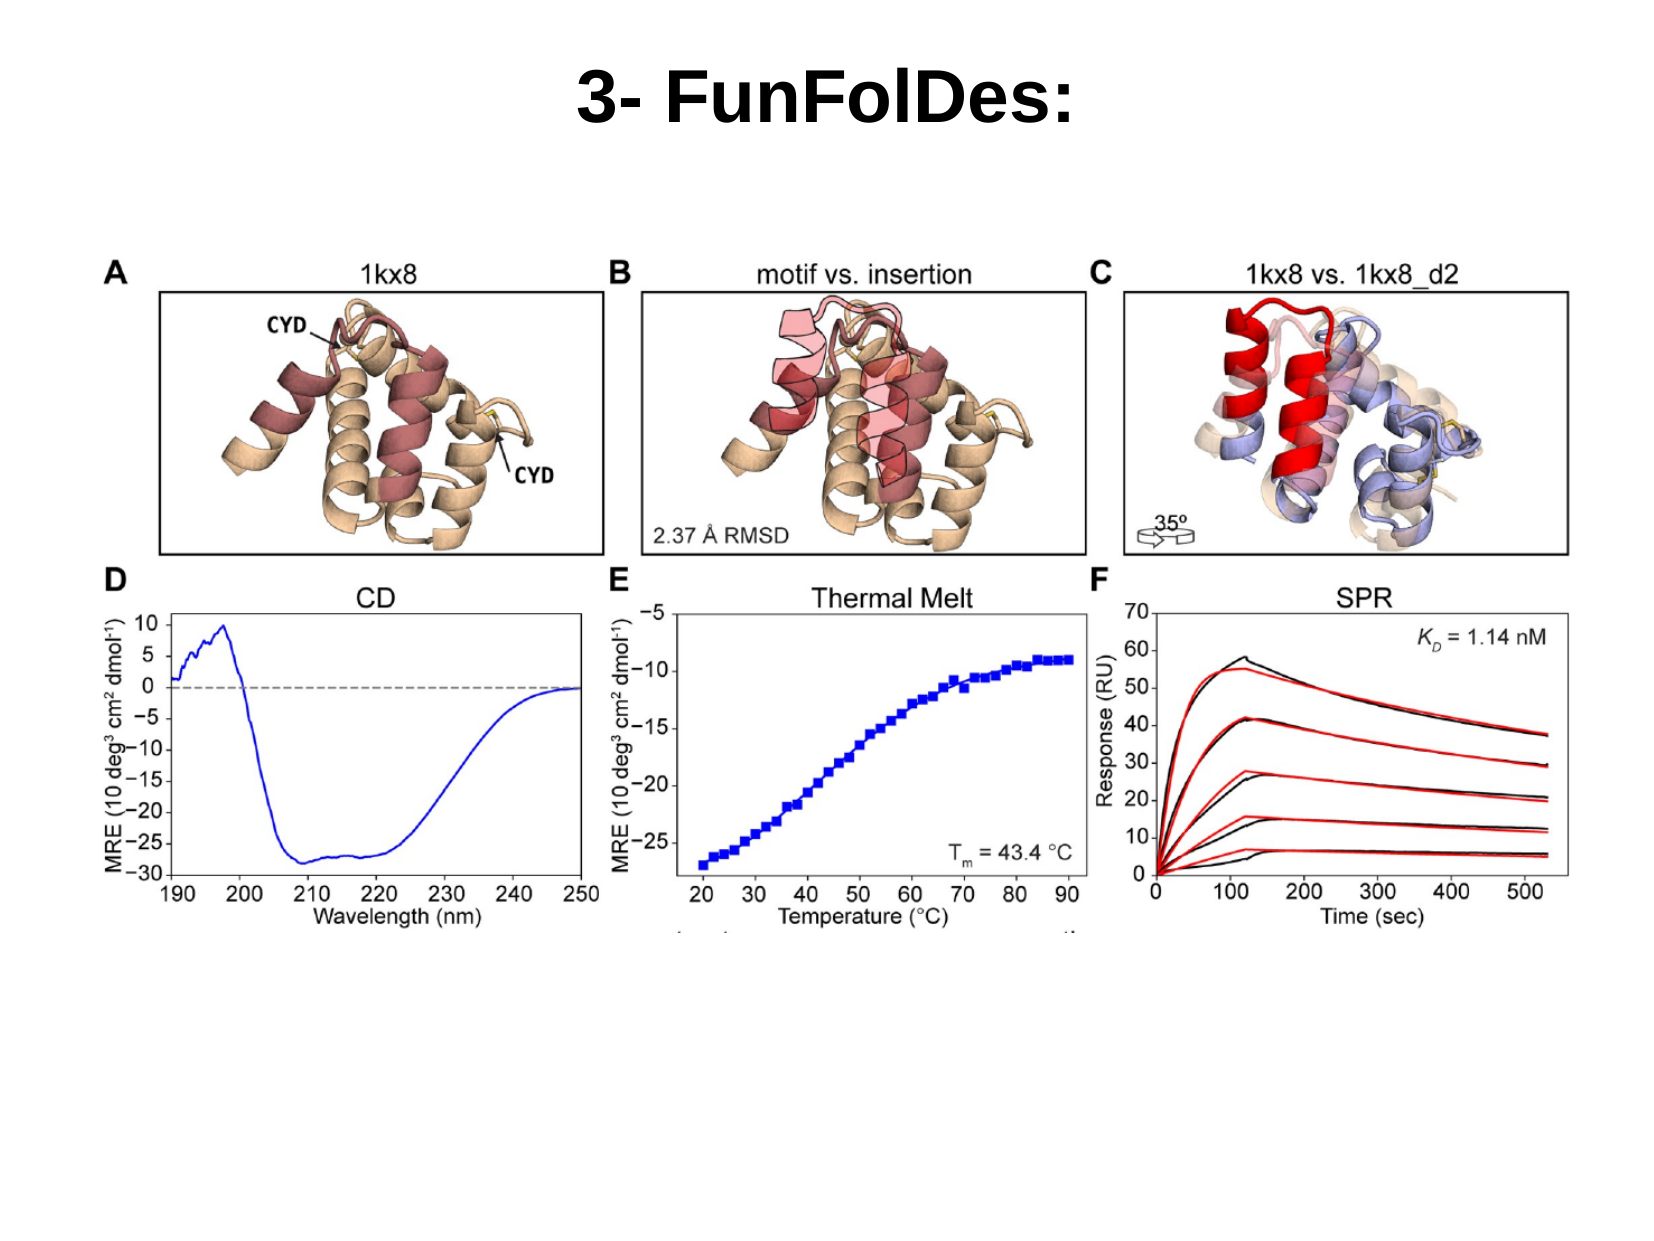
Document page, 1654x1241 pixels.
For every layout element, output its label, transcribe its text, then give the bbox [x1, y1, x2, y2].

text_box 3- FunFolDes: [0, 47, 1654, 146]
picture [86, 243, 1591, 933]
